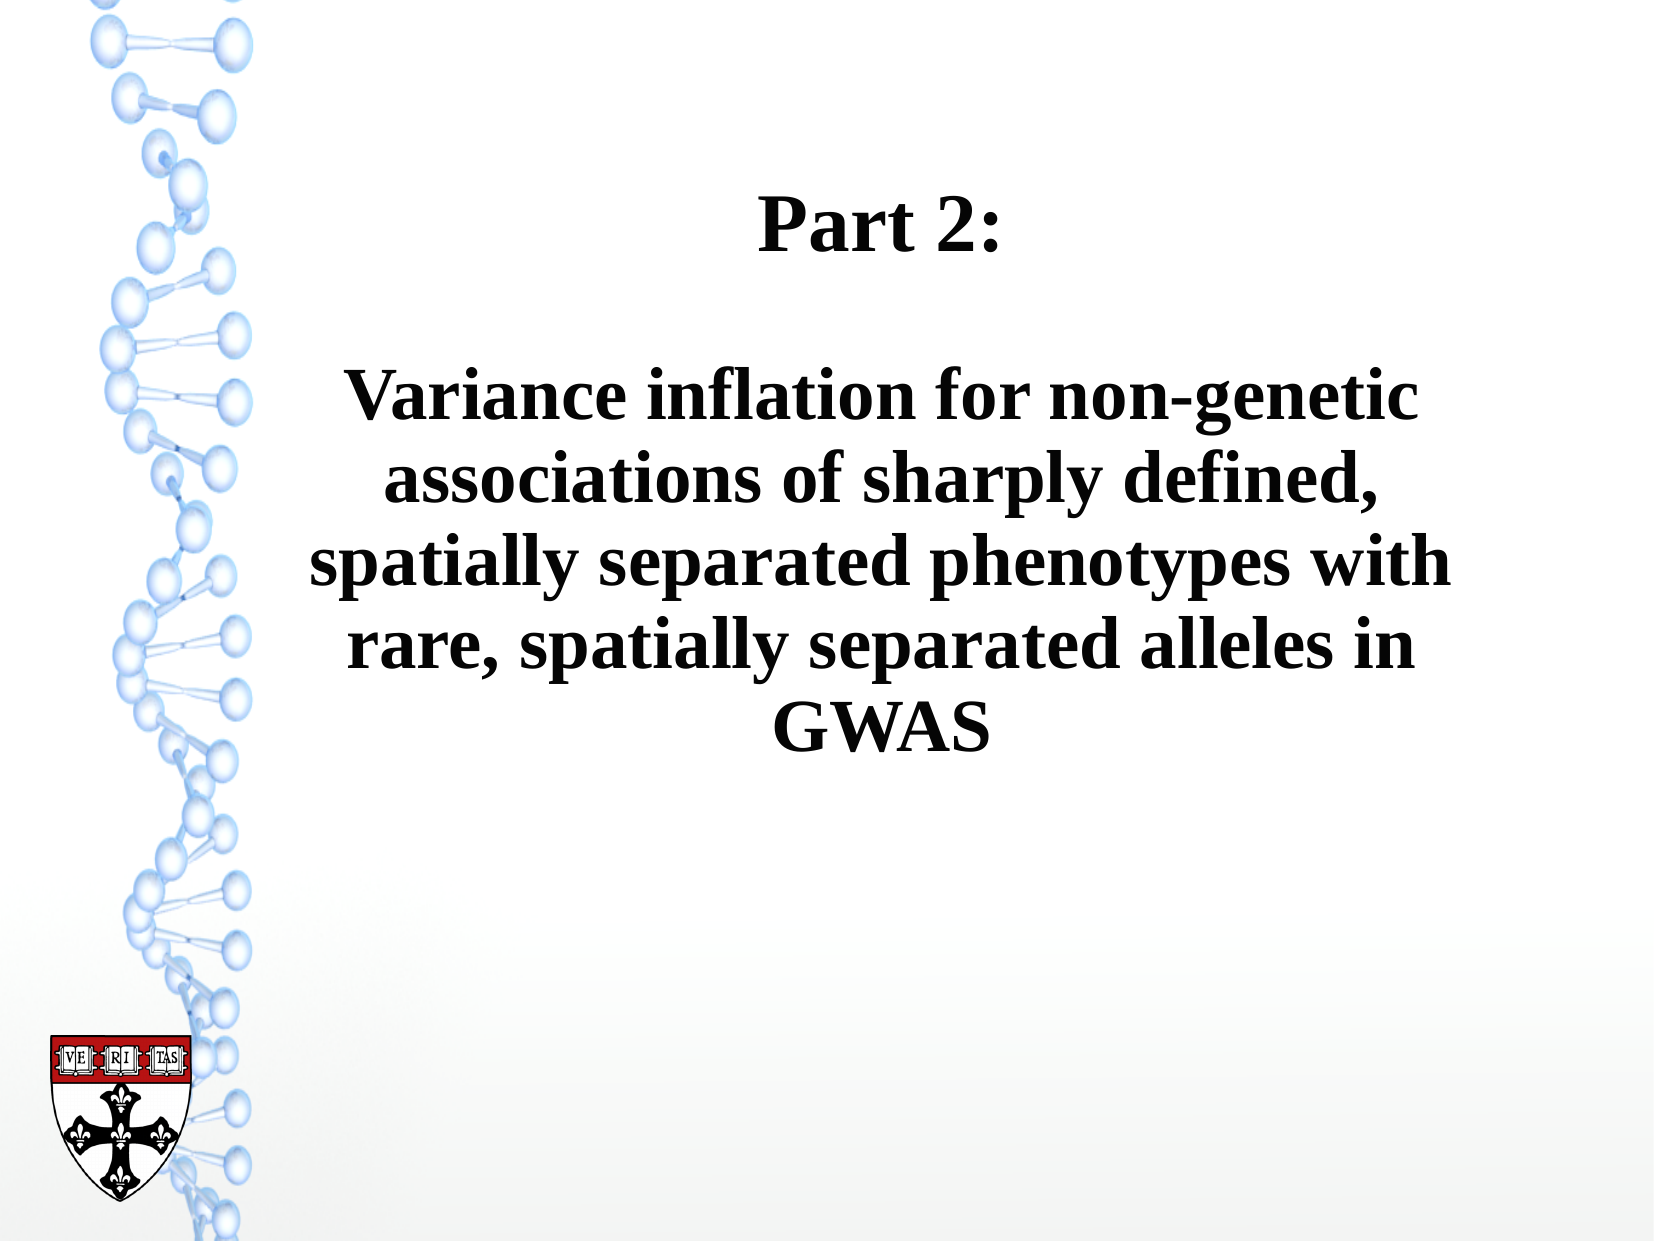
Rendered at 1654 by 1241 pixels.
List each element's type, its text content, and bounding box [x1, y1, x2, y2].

picture [0, 0, 1654, 1241]
title Part 2: Variance inflation for non-genetic associations of sharply defined, spatially separated phenotypes with rare, spatially separated alleles in GWAS [300, 176, 1463, 769]
